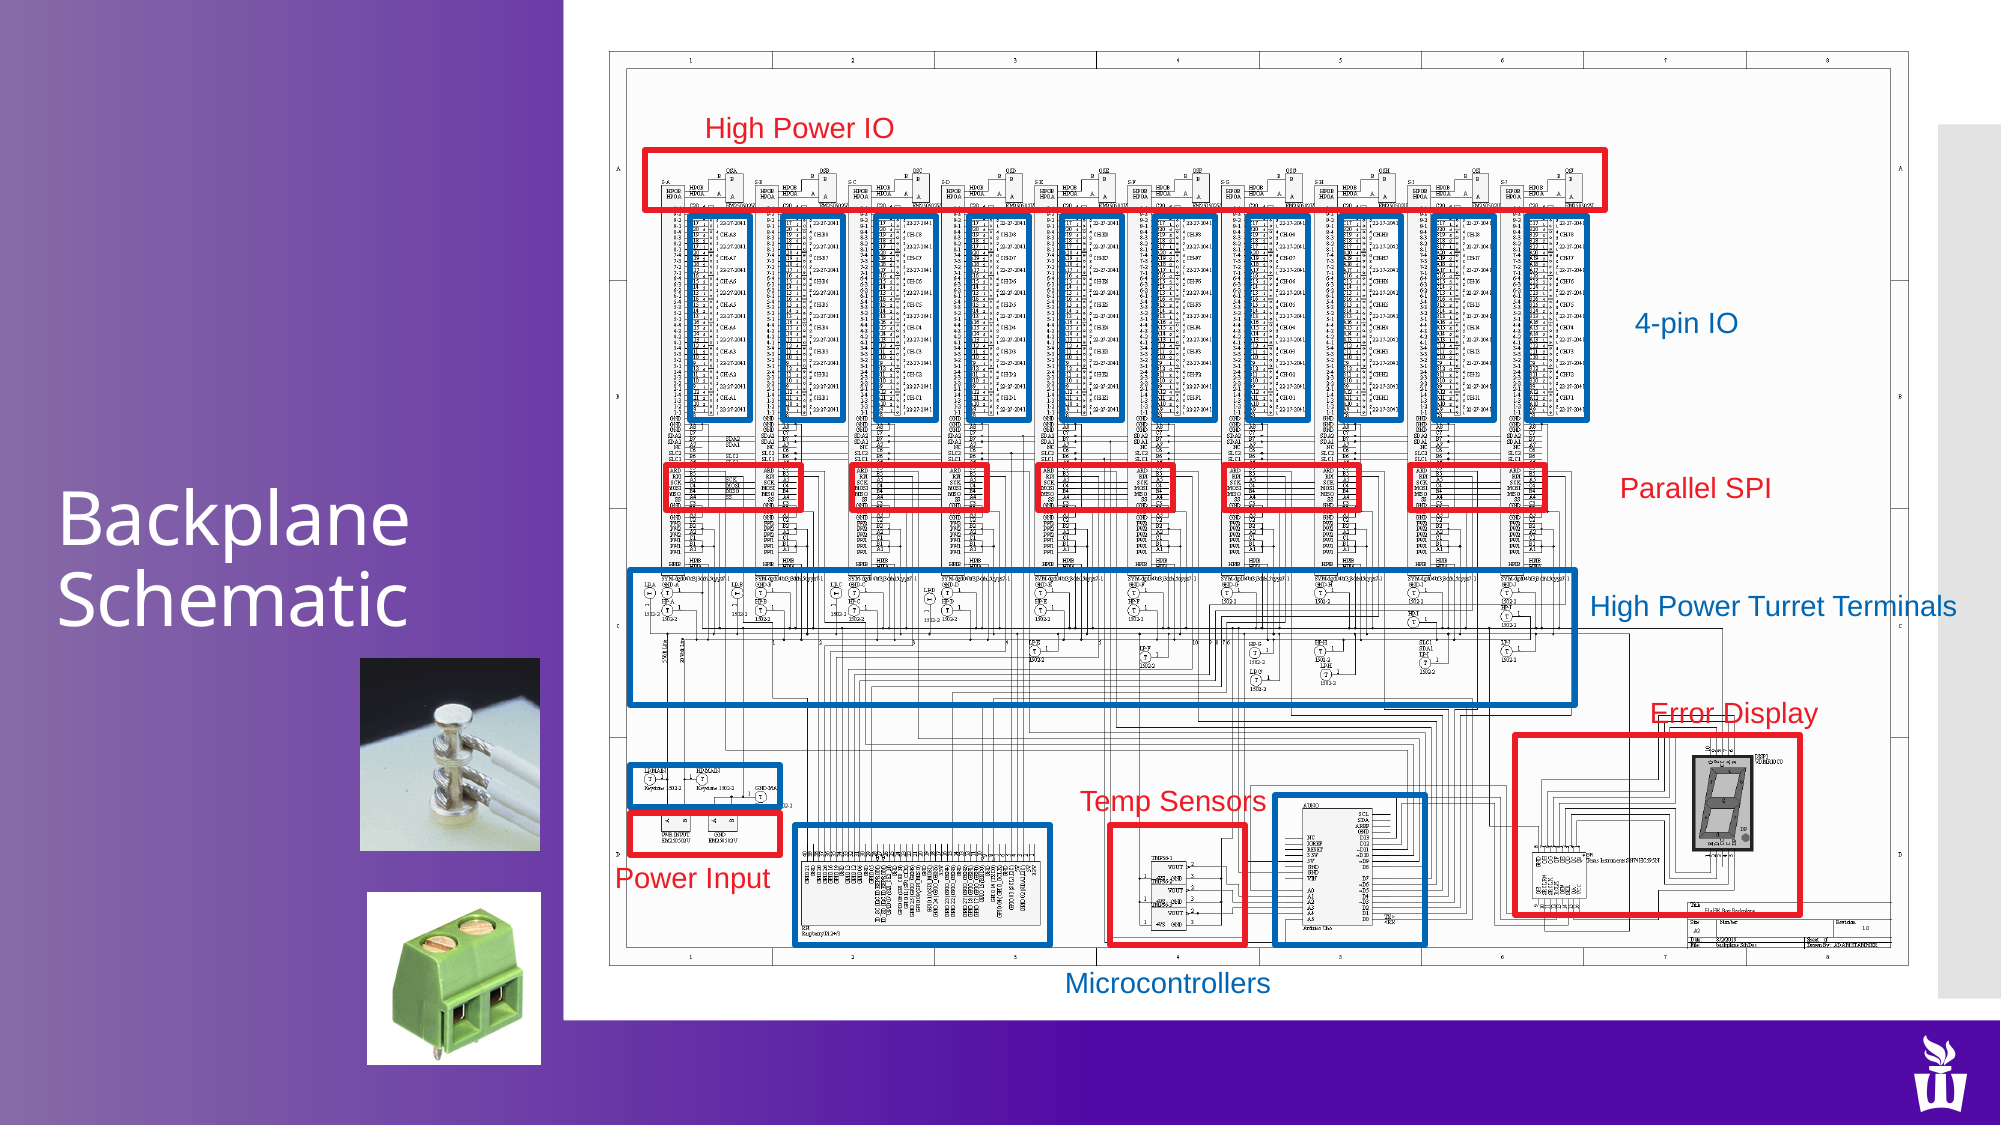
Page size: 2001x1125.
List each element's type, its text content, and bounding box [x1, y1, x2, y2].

text_box Power Input [600, 855, 796, 935]
text_box Parallel SPI [1605, 464, 1801, 513]
text_box Backplane Schematic [41, 184, 525, 939]
text_box High Power IO [690, 104, 916, 153]
text_box High Power Turret Terminals [1575, 582, 1981, 631]
text_box Microcontrollers [1050, 960, 1291, 1008]
picture [0, 0, 2000, 1125]
picture [633, 573, 1572, 702]
text_box Error Display [1635, 690, 1846, 738]
text_box 4-pin IO [1620, 299, 1786, 348]
text_box Temp Sensors [1065, 777, 1291, 826]
